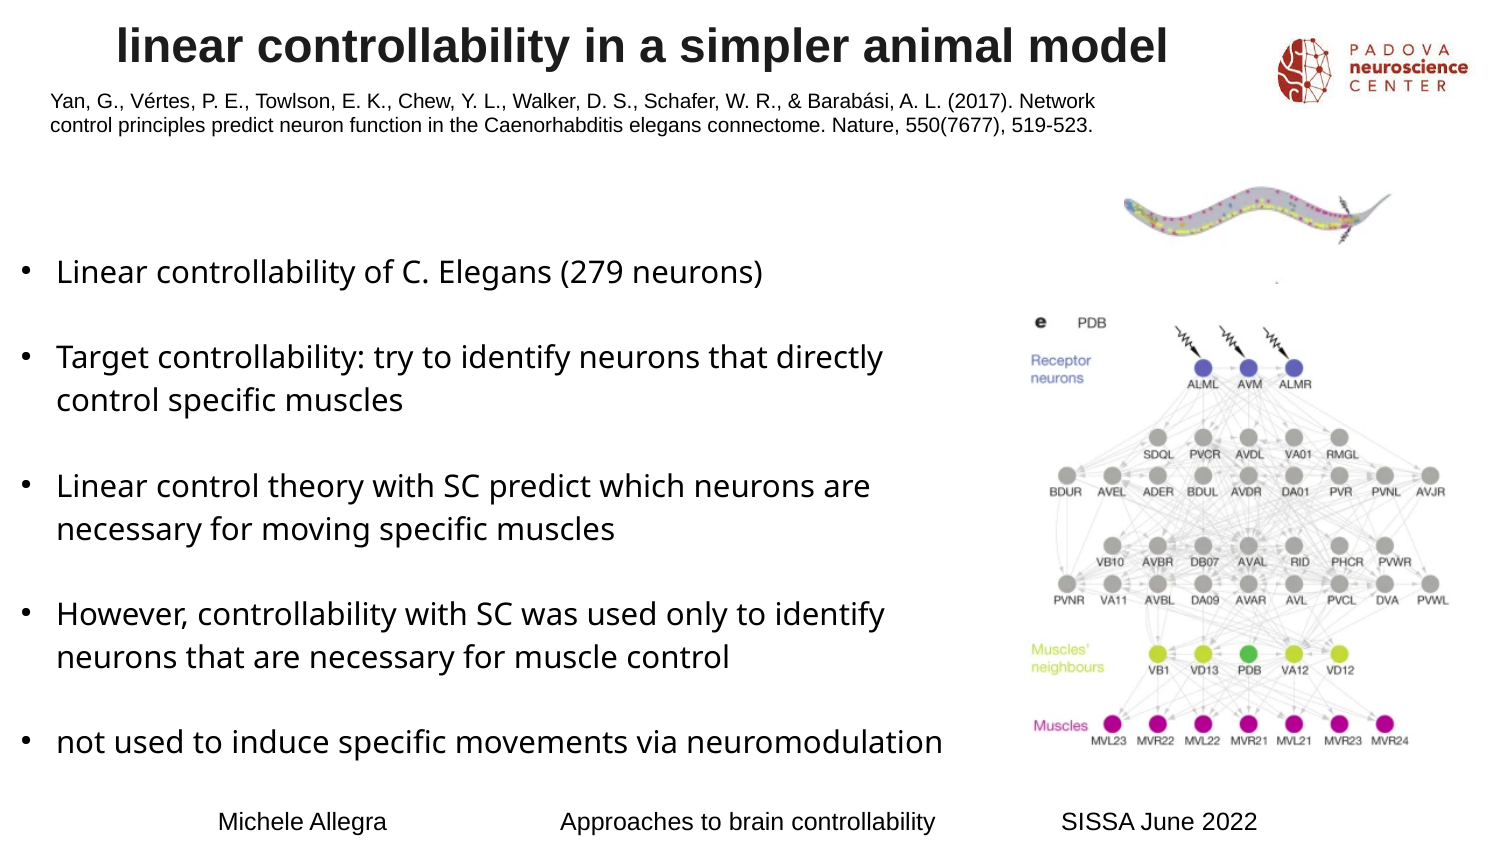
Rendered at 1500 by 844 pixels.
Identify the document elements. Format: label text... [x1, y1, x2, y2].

picture [1015, 295, 1479, 768]
text_box linear controllability in a simpler animal model [0, 0, 1337, 95]
picture [1268, 10, 1476, 123]
text_box Linear controllability of C. Elegans (279 neurons) Target controllability: try to identify neurons that directly control specific muscles Linear control theory with SC predict which neurons are necessary for moving specific muscles However, controllability with SC was used only to identify neurons that are necessary for muscle control not used to induce specific movements via neuromodulation [5, 242, 975, 844]
picture [1124, 174, 1406, 284]
text_box Michele Allegra Approaches to brain controllability SISSA June 2022 [975, 794, 1415, 844]
text_box Yan, G., Vértes, P. E., Towlson, E. K., Chew, Y. L., Walker, D. S., Schafer, W. R., & Barabási, A. L. (2017). Network control principles predict neuron function in the Caenorhabditis elegans connectome. Nature, 550(7677), 519-523. [35, 82, 1158, 168]
